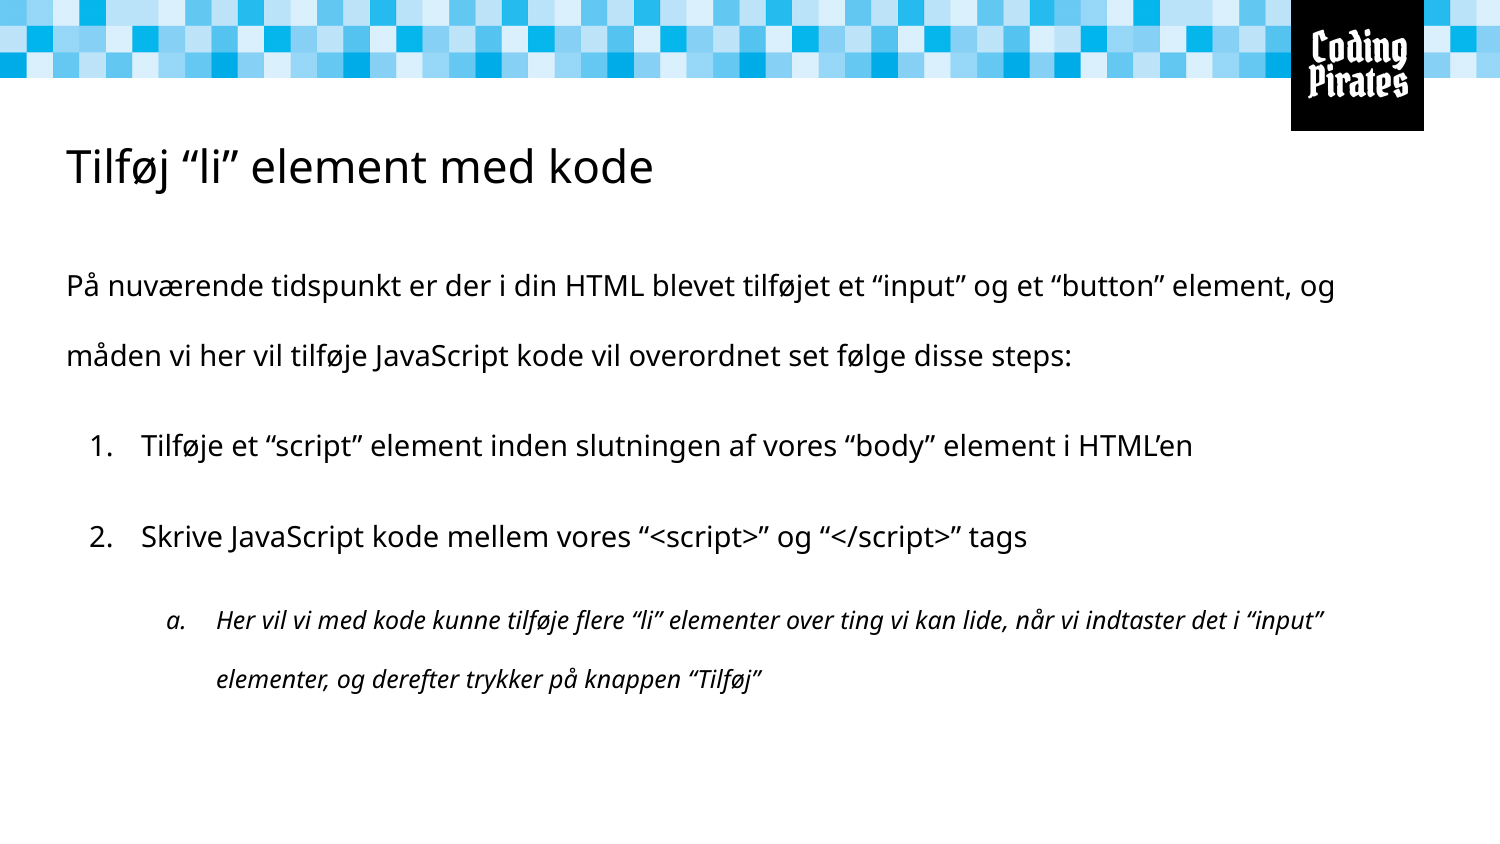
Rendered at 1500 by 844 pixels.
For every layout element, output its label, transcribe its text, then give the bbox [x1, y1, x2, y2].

picture [0, 0, 1056, 78]
picture [1291, 0, 1424, 131]
title Tilføj “li” element med kode [51, 123, 1223, 216]
list På nuværende tidspunkt er der i din HTML blevet tilføjet et “input” og et “button” element, og måden vi her vil tilføje JavaScript kode vil overordnet set følge disse steps: Tilføje et “script” element inden slutningen af vores “body” element i HTML’en Skrive JavaScript kode mellem vores “<script>” og “</script>” tags Her vil vi med kode kunne tilføje flere “li” elementer over ting vi kan lide, når vi indtaster det i “input” elementer, og derefter trykker på knappen “Tilføj” [51, 216, 1436, 800]
